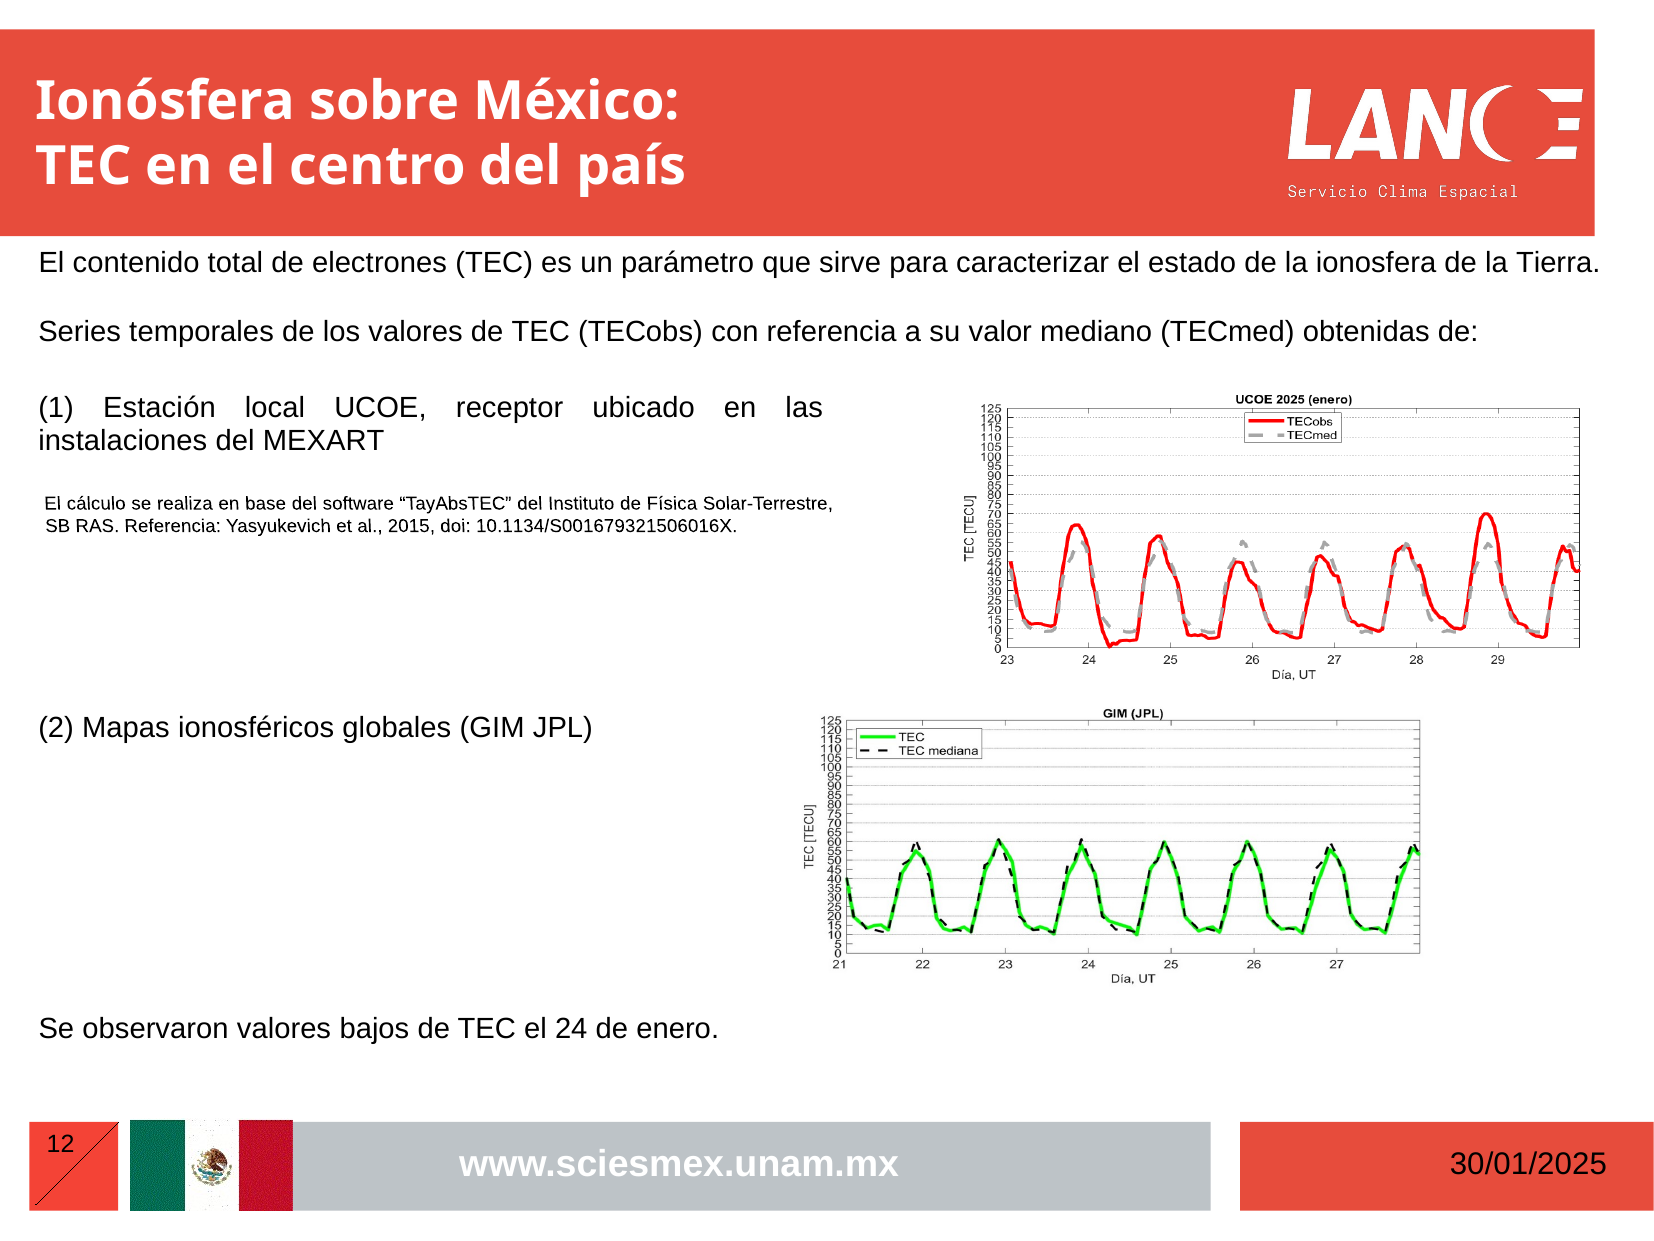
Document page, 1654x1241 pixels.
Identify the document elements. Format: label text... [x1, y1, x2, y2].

text_box <número> [31, 1122, 130, 1170]
text_box 30/01/2025 [1403, 1137, 1654, 1190]
text_box Series temporales de los valores de TEC (TECobs) con referencia a su valor mediano (TECmed) obtenidas de: [23, 307, 1616, 388]
title Ionósfera sobre México: TEC en el centro del país [35, 47, 1312, 195]
text_box [35, 1137, 125, 1209]
text_box El contenido total de electrones (TEC) es un parámetro que sirve para caracterizar el estado de la ionosfera de la Tierra. [24, 236, 1618, 321]
text_box (2) Mapas ionosféricos globales (GIM JPL) [23, 703, 638, 752]
text_box Se observaron valores bajos de TEC el 24 de enero. [24, 1002, 1618, 1052]
picture [779, 690, 1453, 989]
picture [130, 1118, 293, 1211]
text_box (1) Estación local UCOE, receptor ubicado en las instalaciones del MEXART [23, 383, 839, 497]
picture [944, 377, 1613, 686]
text_box El cálculo se realiza en base del software “TayAbsTEC” del Instituto de Física Solar-Terrestre, SB RAS. Referencia: Yasyukevich et al., 2015, doi: 10.1134/S001679321506016X. [28, 483, 851, 544]
text_box www.sciesmex.unam.mx [293, 1122, 1205, 1205]
picture [1287, 85, 1583, 200]
